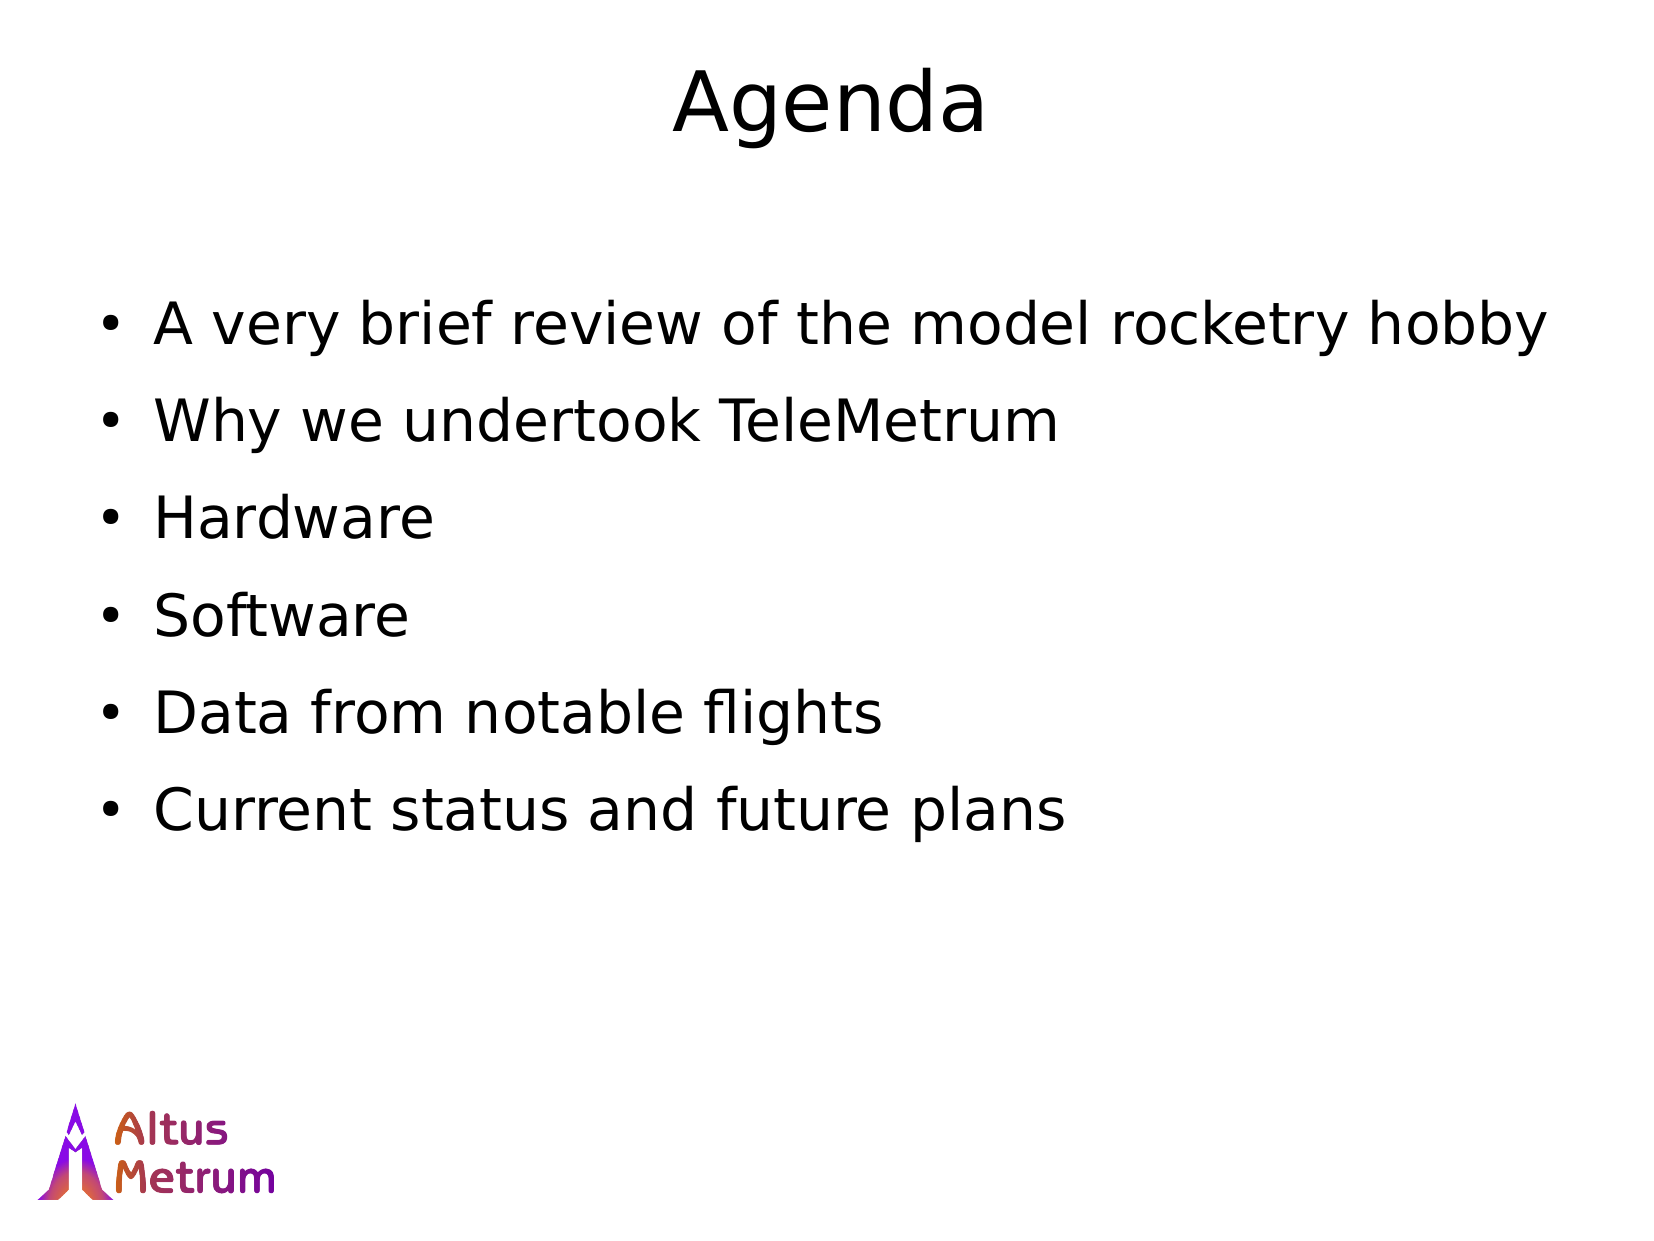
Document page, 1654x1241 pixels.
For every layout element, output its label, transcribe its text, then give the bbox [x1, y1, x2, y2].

title Agenda [86, 17, 1576, 188]
list A very brief review of the model rocketry hobby Why we undertook TeleMetrum Hardware Software Data from notable flights Current status and future plans [82, 290, 1571, 1094]
picture [37, 1103, 274, 1200]
